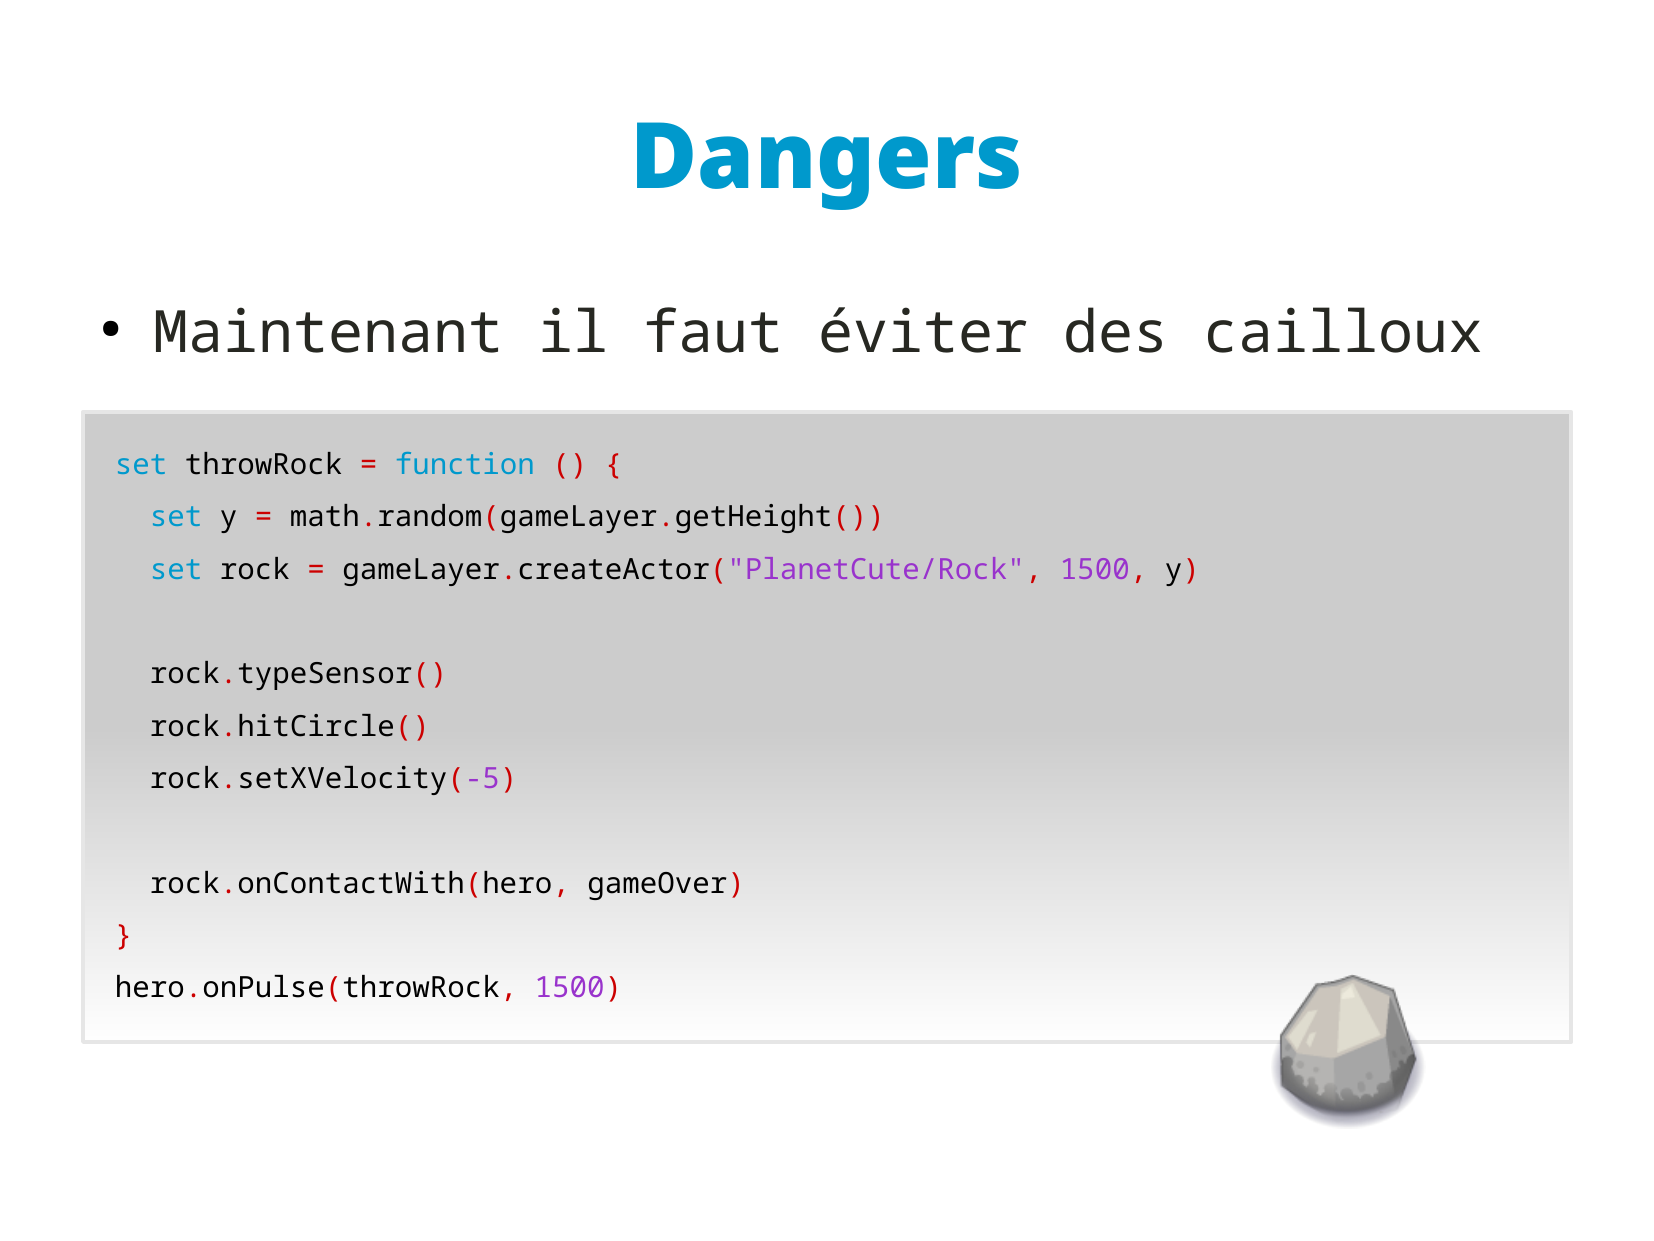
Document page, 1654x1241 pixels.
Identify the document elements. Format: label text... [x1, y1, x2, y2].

list set throwRock = function () { set y = math.random(gameLayer.getHeight()) set rock = gameLayer.createActor("PlanetCute/Rock", 1500, y) rock.typeSensor() rock.hitCircle() rock.setXVelocity(-5) rock.onContactWith(hero, gameOver) } hero.onPulse(throwRock, 1500) [83, 411, 1572, 1042]
title Dangers [82, 49, 1571, 257]
picture [1271, 974, 1426, 1129]
list Maintenant il faut éviter des cailloux [82, 290, 1571, 410]
